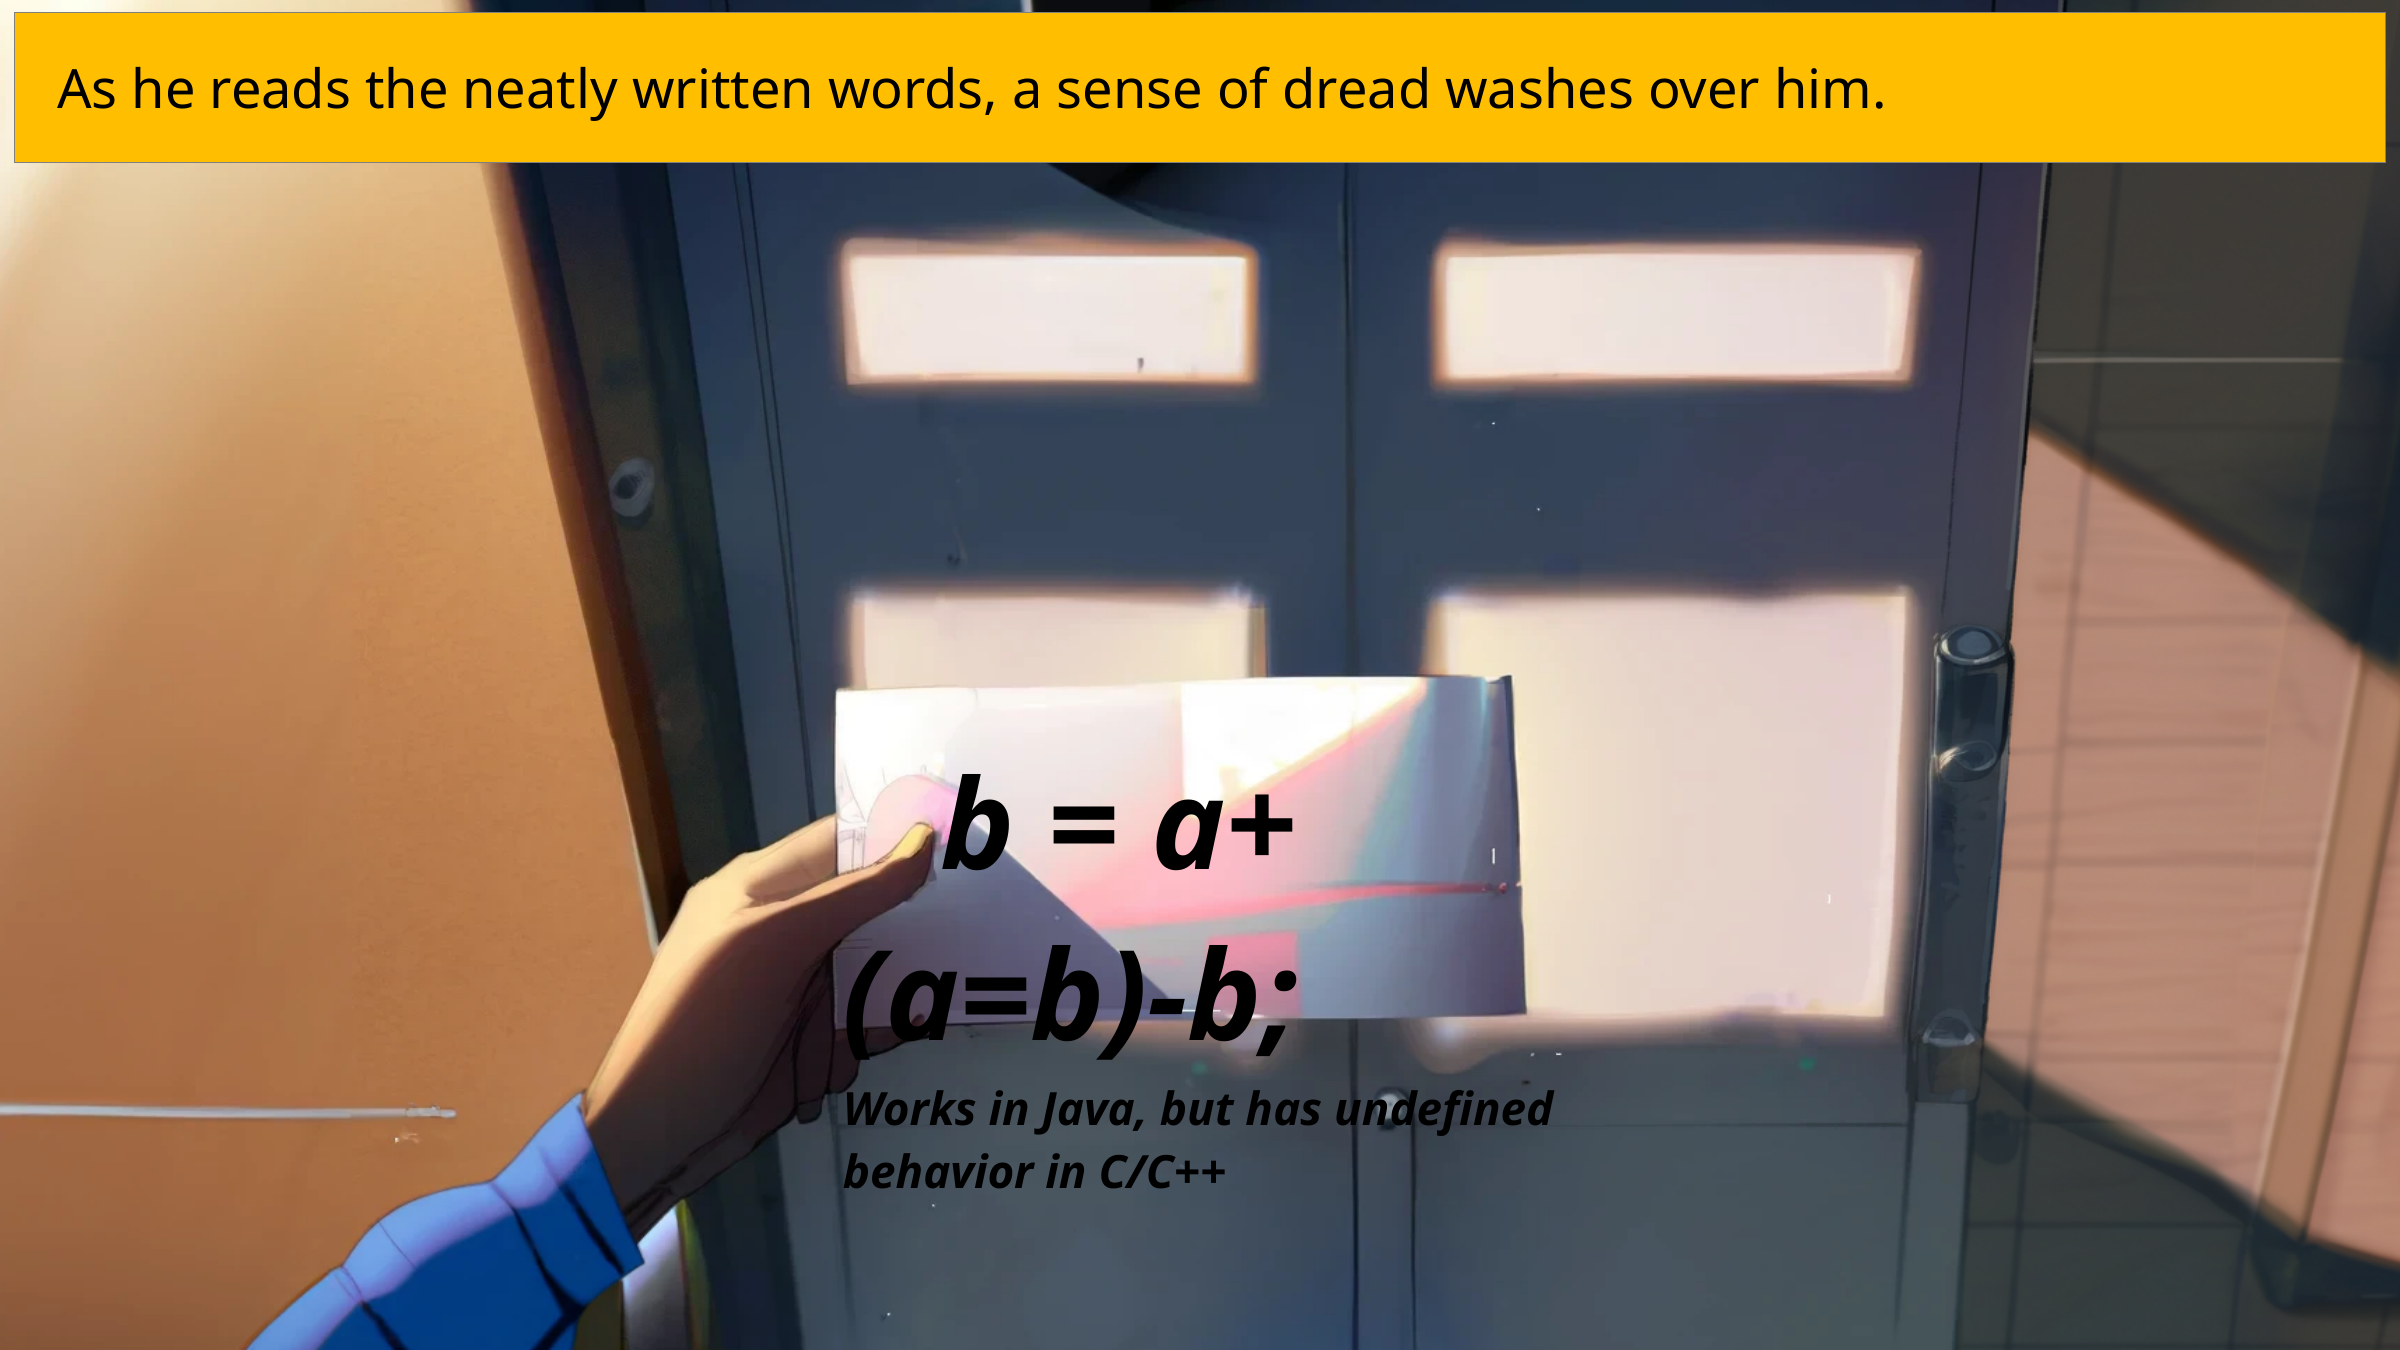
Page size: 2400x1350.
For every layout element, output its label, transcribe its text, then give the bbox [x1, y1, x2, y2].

text_box As he reads the neatly written words, a sense of dread washes over him. [14, 12, 2386, 163]
text_box b = a+(a=b)-b; Works in Java, but has undefined behavior in C/C++ [828, 651, 1606, 1117]
picture [0, 0, 2400, 1350]
